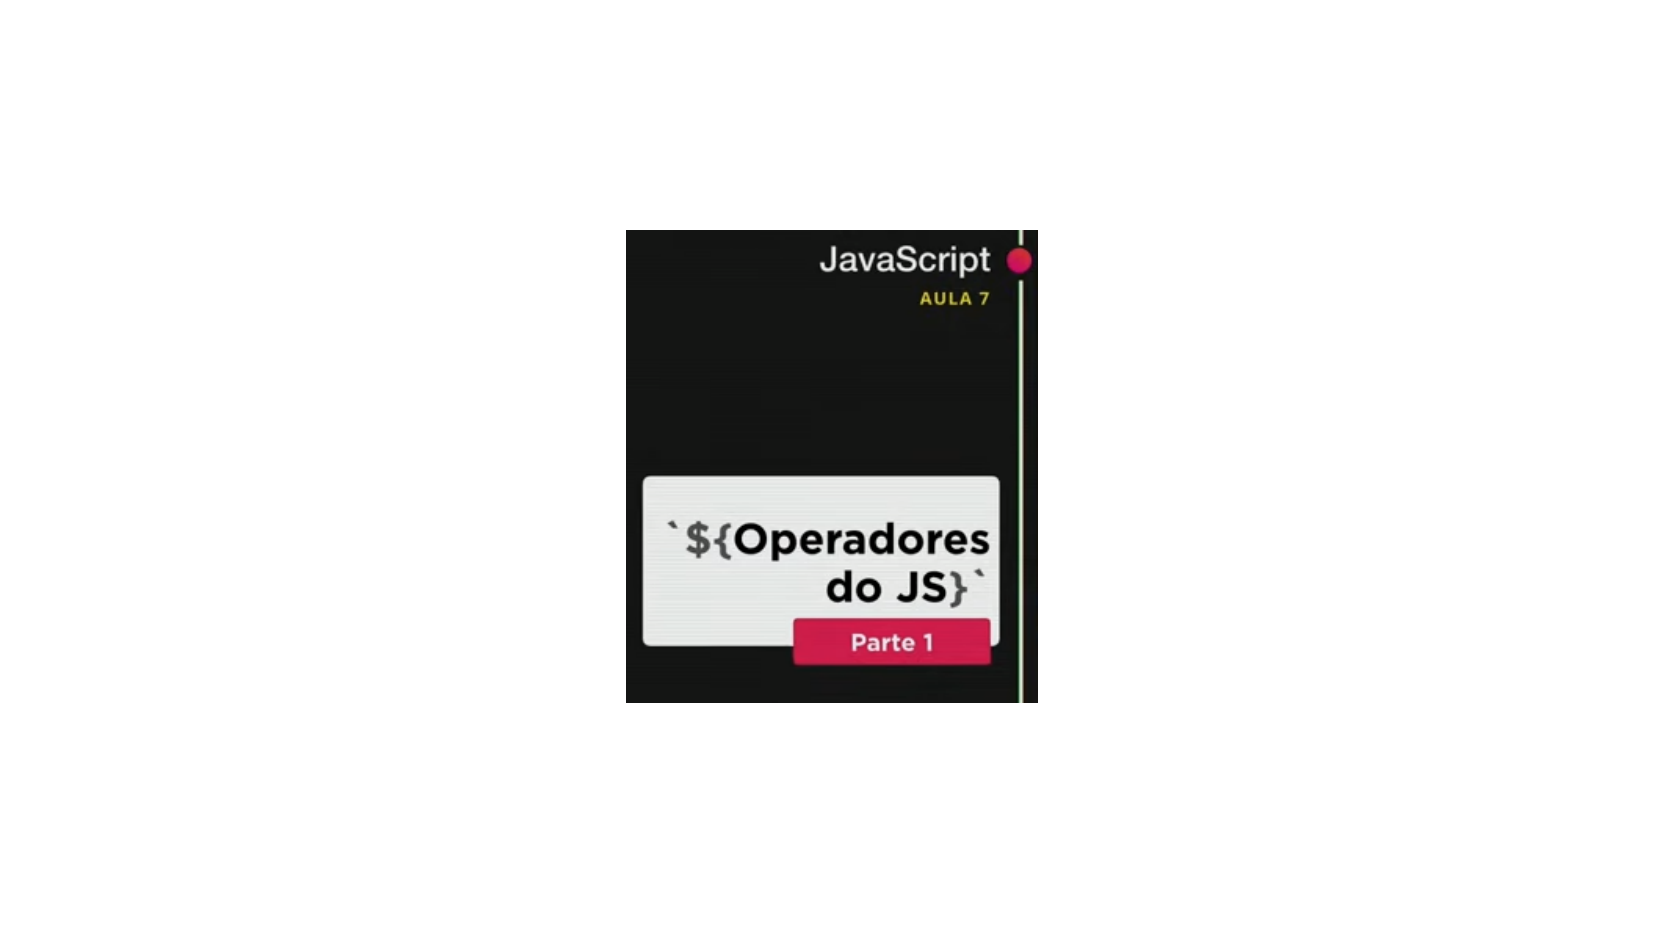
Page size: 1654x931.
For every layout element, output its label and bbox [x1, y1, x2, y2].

picture [626, 230, 1038, 703]
